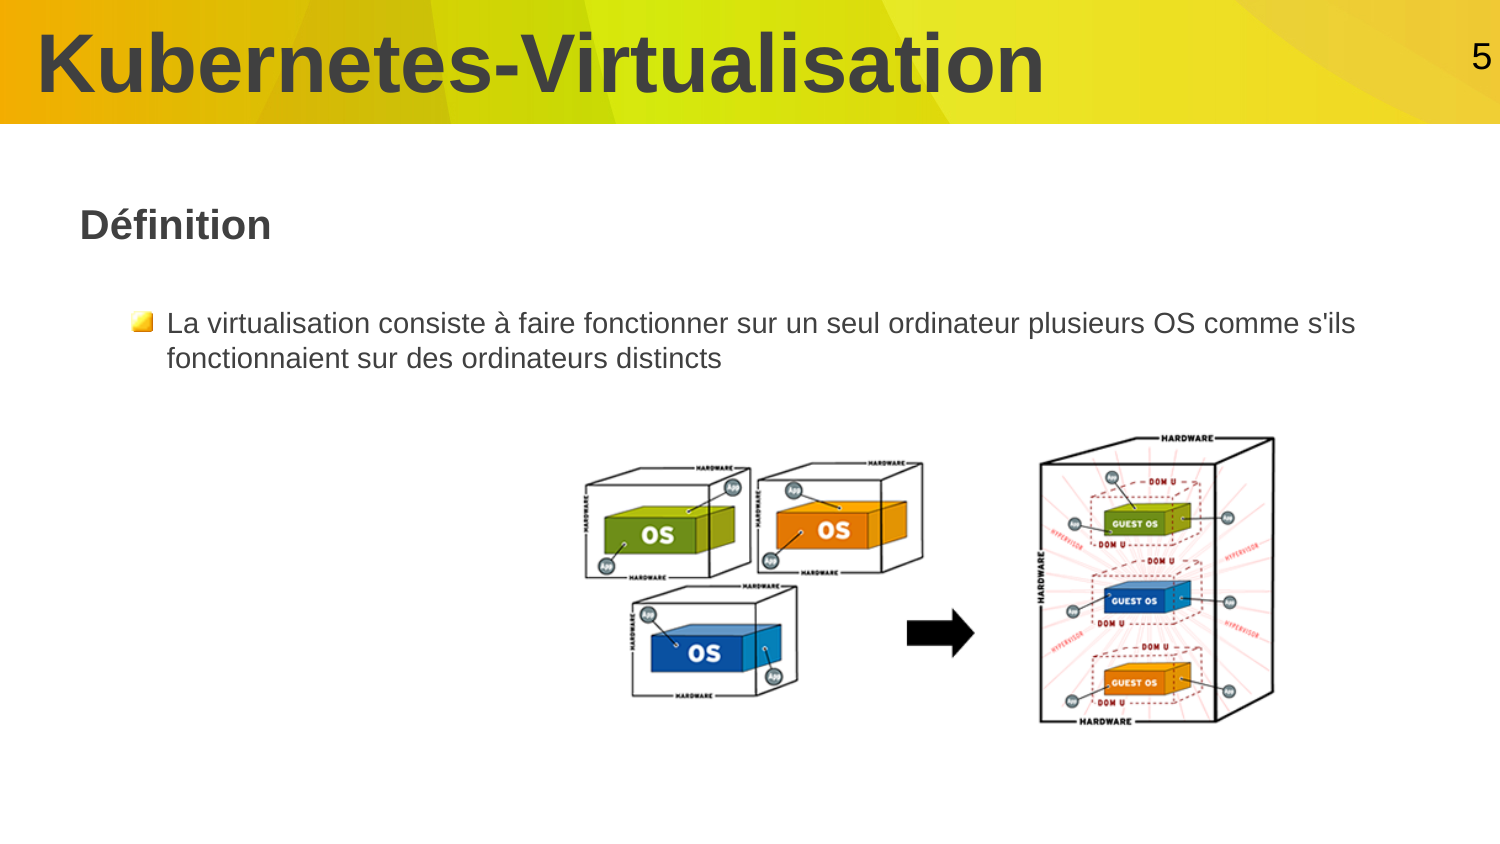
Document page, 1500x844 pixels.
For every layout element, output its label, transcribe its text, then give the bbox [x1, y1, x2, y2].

text_box Définition [64, 185, 1459, 261]
text_box <numéro> [1321, 35, 1493, 106]
picture [0, 0, 1500, 844]
text_box La virtualisation consiste à faire fonctionner sur un seul ordinateur plusieurs OS comme s'ils fonctionnaient sur des ordinateurs distincts [66, 296, 1460, 520]
text_box Kubernetes-Virtualisation [0, 0, 1498, 130]
